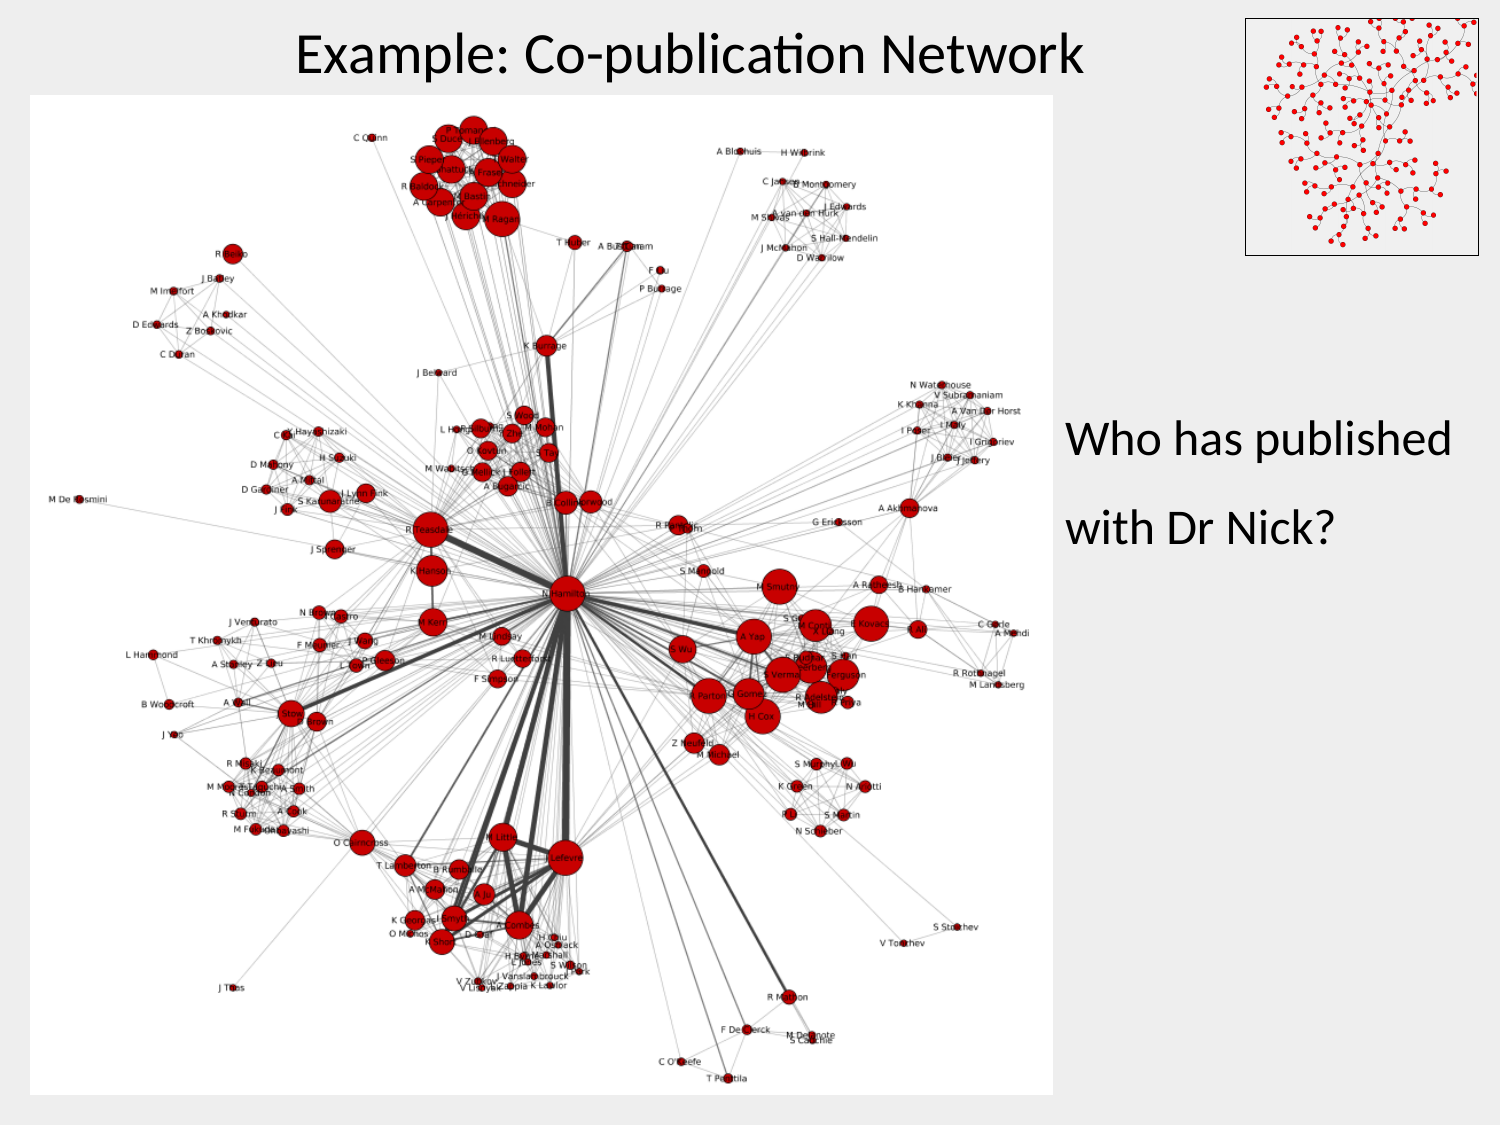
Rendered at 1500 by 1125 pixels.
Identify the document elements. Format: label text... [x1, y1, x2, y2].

text_box Who has published with Dr Nick? [1065, 404, 1500, 564]
picture [1246, 19, 1478, 255]
picture [30, 95, 1053, 1095]
text_box Example: Co-publication Network [15, 14, 1365, 85]
